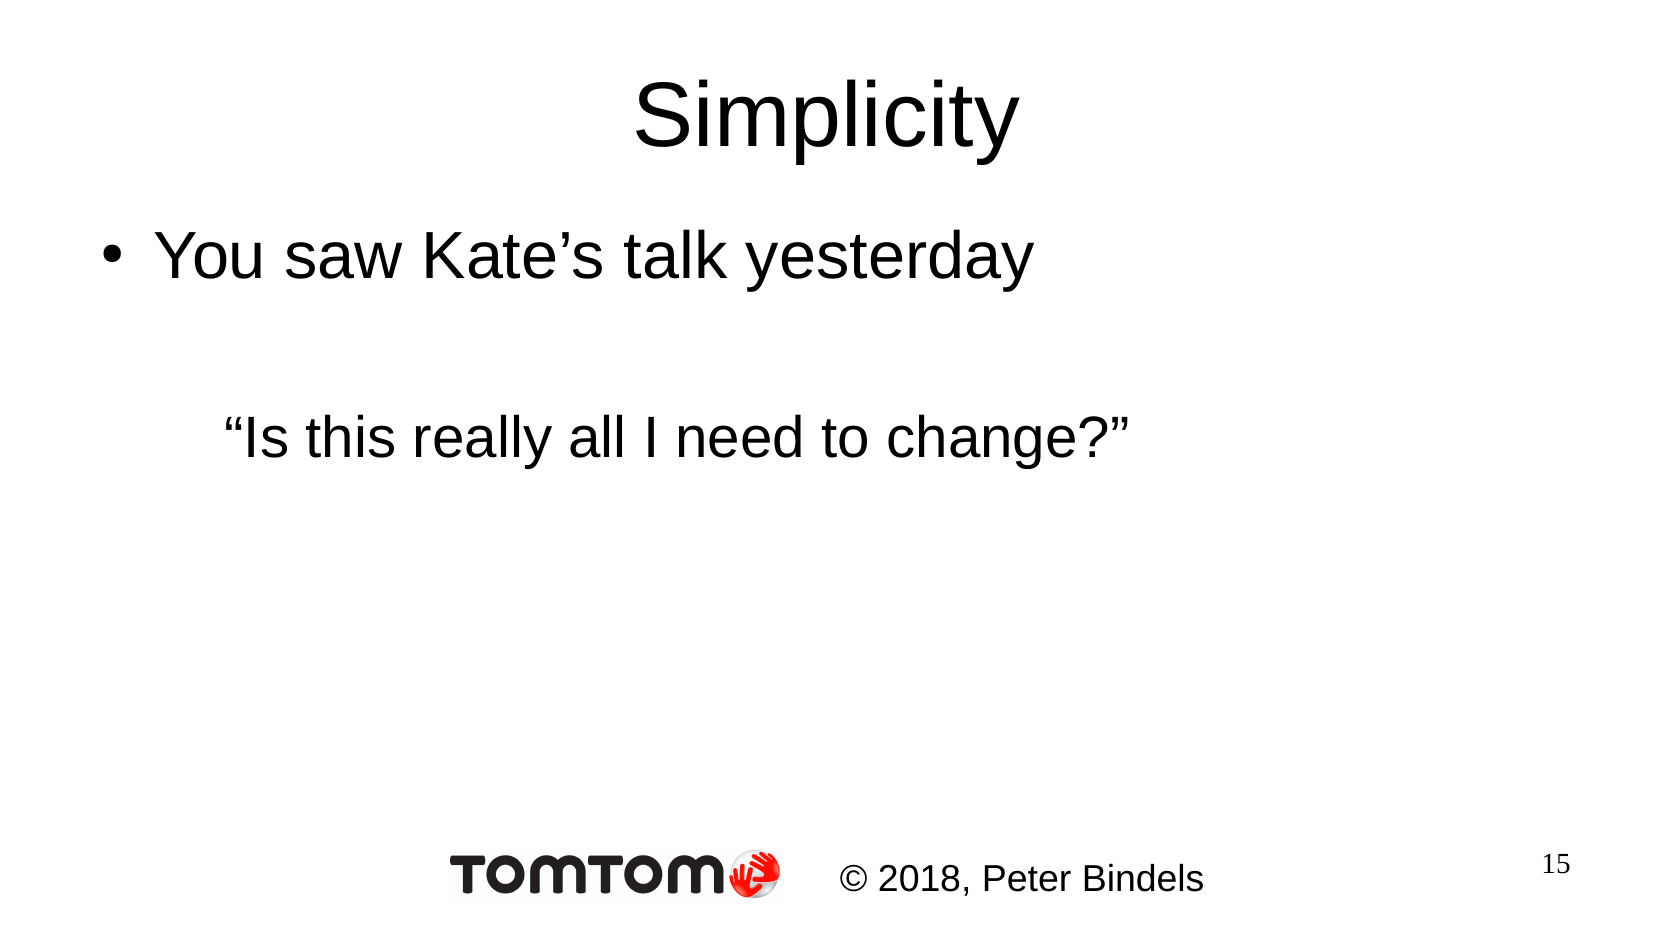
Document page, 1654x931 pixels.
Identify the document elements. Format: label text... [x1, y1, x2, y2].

title Simplicity [82, 37, 1571, 193]
picture [450, 847, 784, 905]
list You saw Kate’s talk yesterday “Is this really all I need to change?” [82, 217, 1571, 758]
